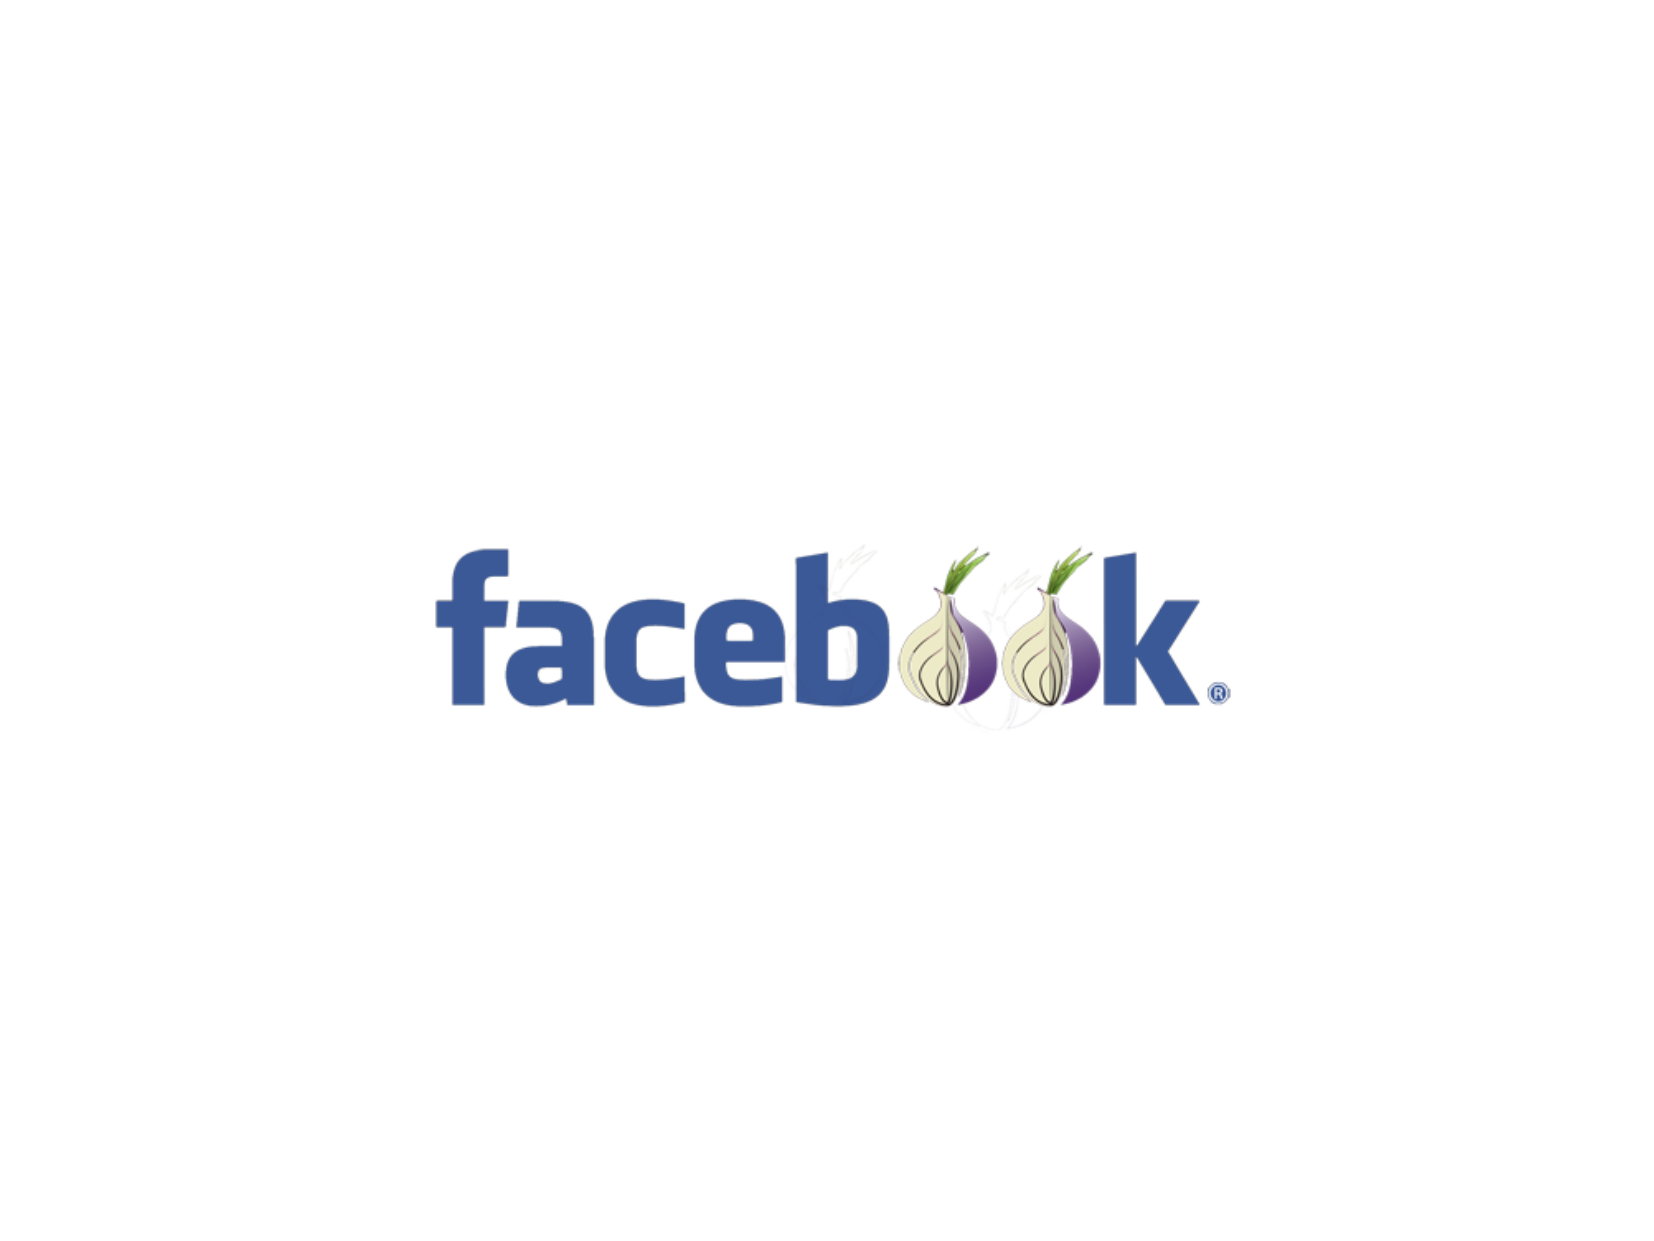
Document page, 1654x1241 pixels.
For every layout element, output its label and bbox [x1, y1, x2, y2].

picture [340, 440, 1330, 813]
